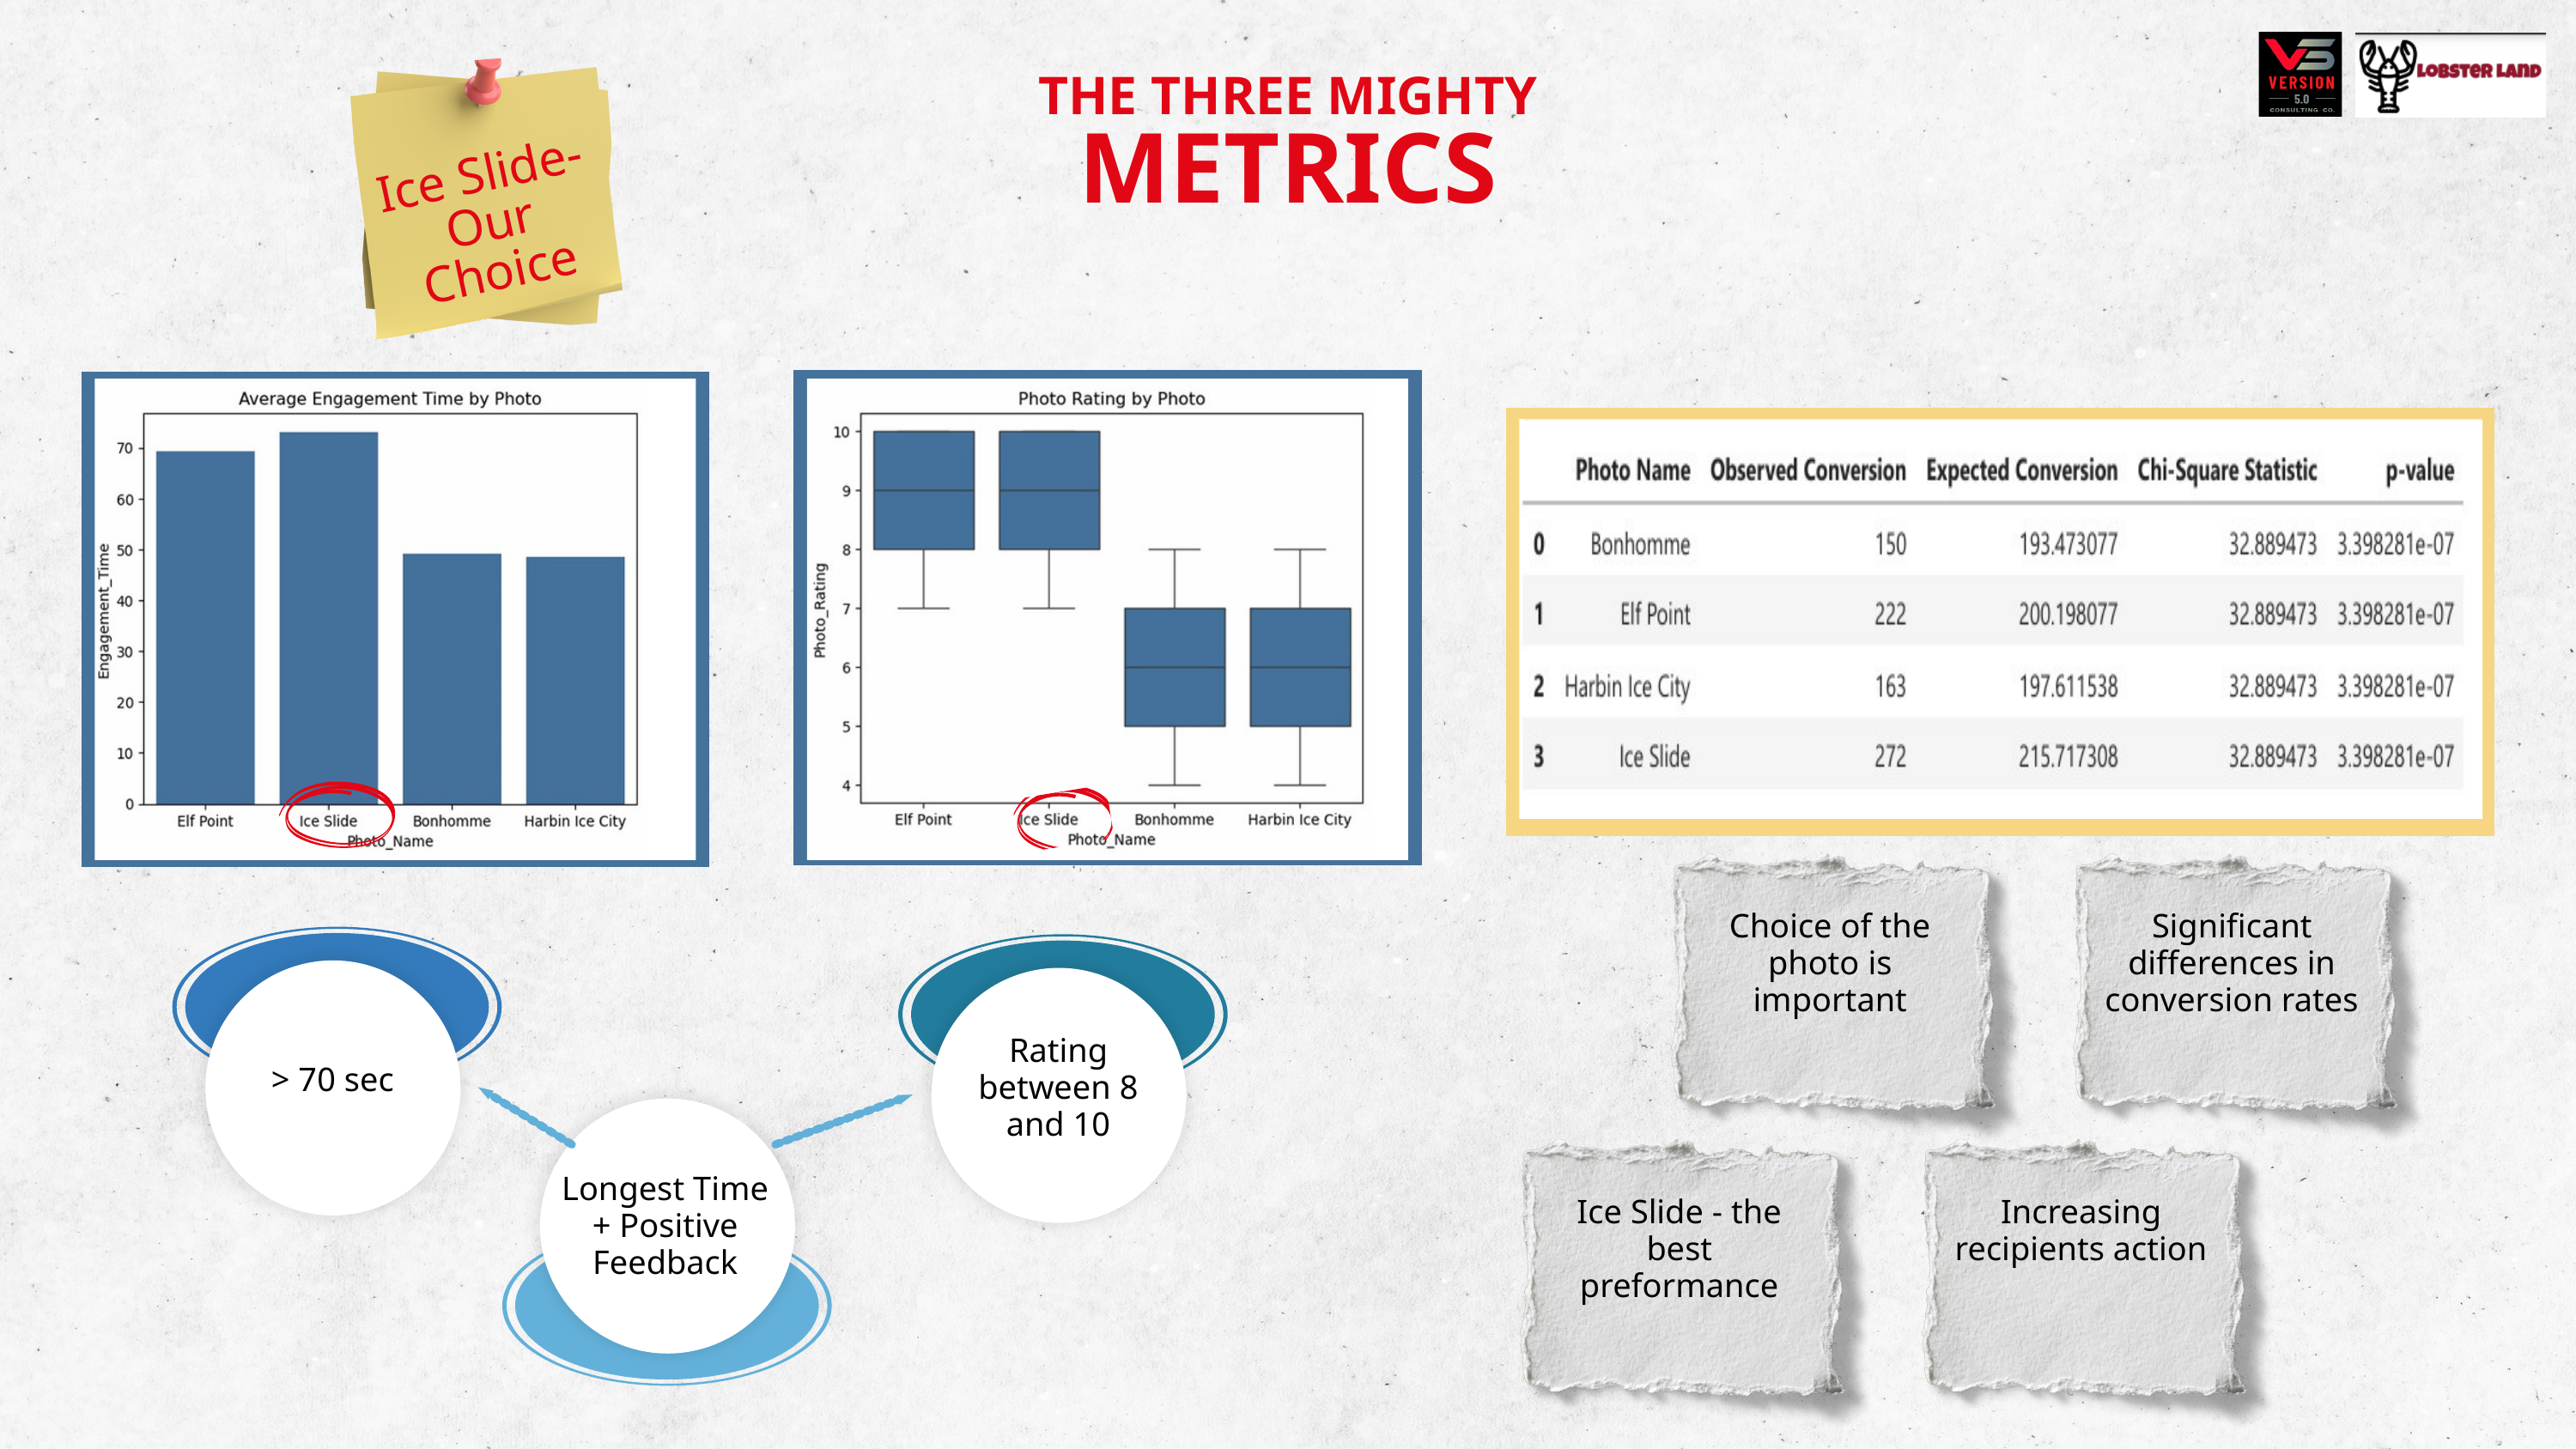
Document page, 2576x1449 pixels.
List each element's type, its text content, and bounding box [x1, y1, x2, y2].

text_box [0, 0, 2576, 1449]
text_box Ice Slide - the best preformance [1551, 1193, 1807, 1305]
text_box Rating between 8 and 10 [953, 1032, 1164, 1143]
text_box Choice of the photo is important [1702, 907, 1959, 1019]
text_box THE THREE MIGHTY METRICS [983, 73, 1593, 237]
text_box Increasing recipients action [1953, 1193, 2209, 1305]
text_box Ice Slide- Our Choice [364, 128, 607, 272]
text_box Significant differences in conversion rates [2104, 907, 2360, 1056]
text_box Longest Time + Positive Feedback [555, 1170, 775, 1282]
text_box > 70 sec [209, 1061, 465, 1100]
